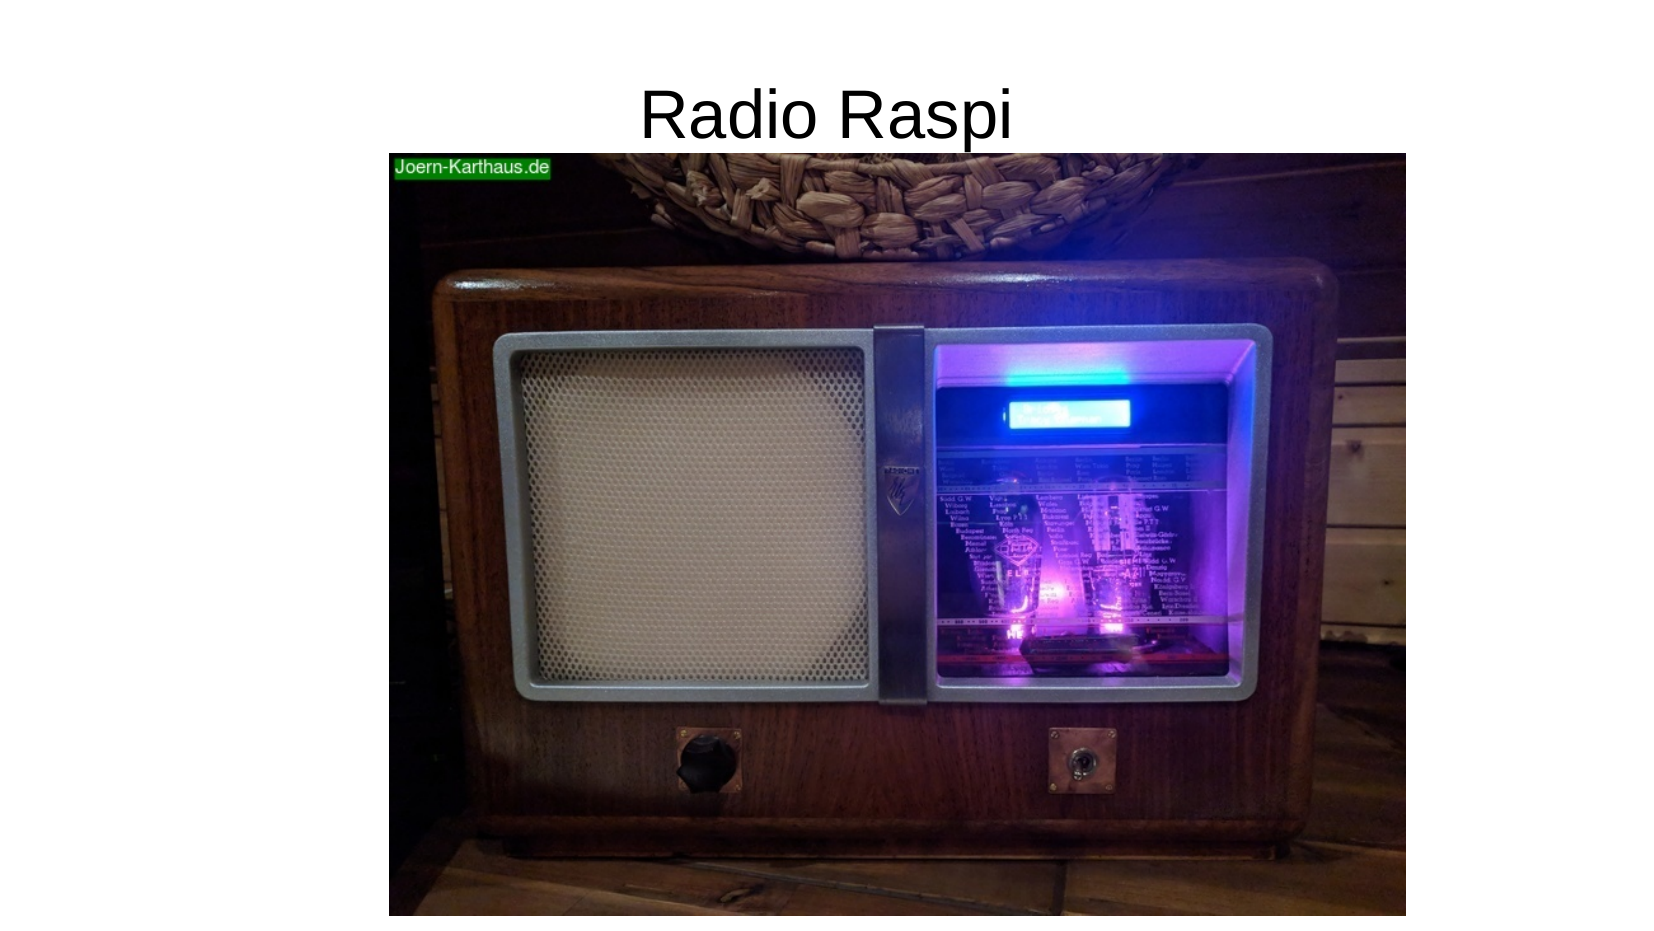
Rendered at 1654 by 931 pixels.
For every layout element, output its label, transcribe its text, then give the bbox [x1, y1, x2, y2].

picture [389, 153, 1406, 916]
title Radio Raspi [82, 37, 1571, 193]
